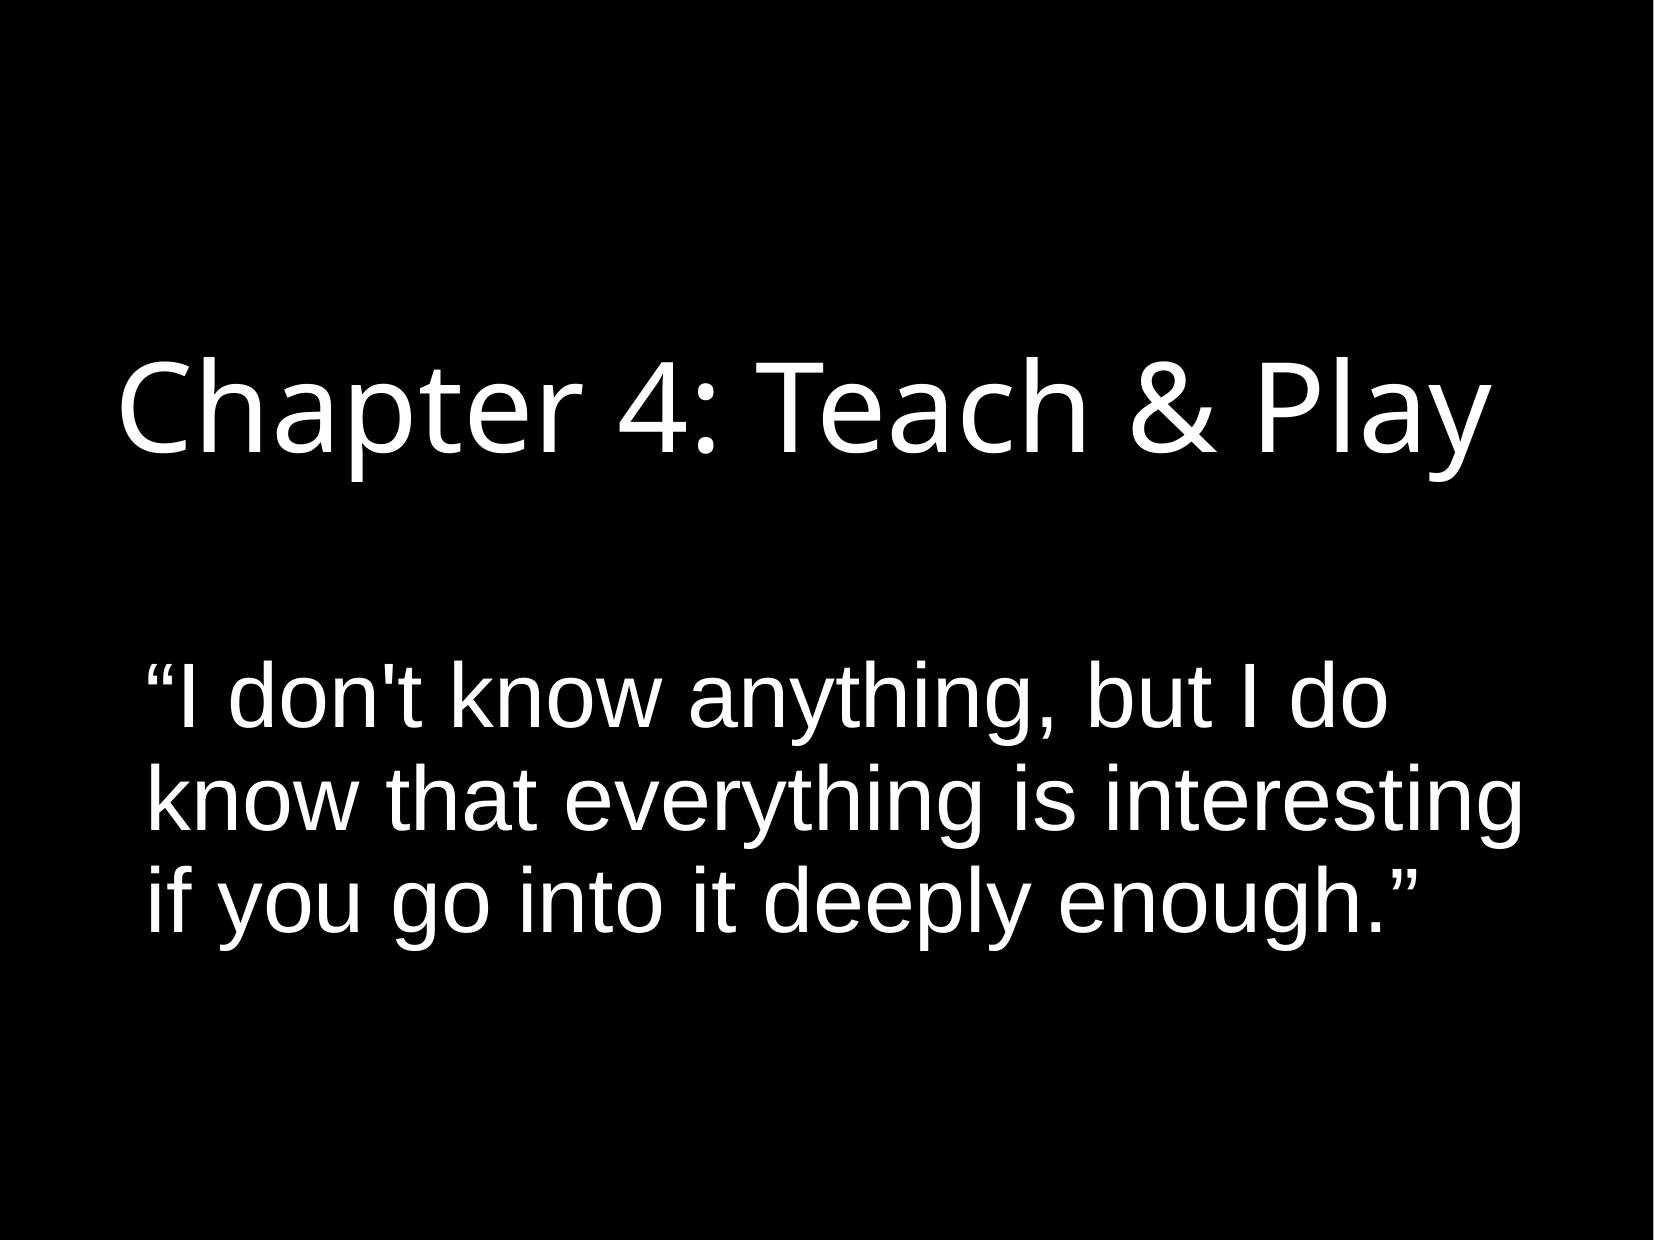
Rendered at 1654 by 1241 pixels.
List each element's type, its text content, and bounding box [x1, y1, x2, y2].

title Chapter 4: Teach & Play [60, 300, 1549, 508]
list “I don't know anything, but I do know that everything is interesting if you go into it deeply enough.” [75, 645, 1564, 1080]
